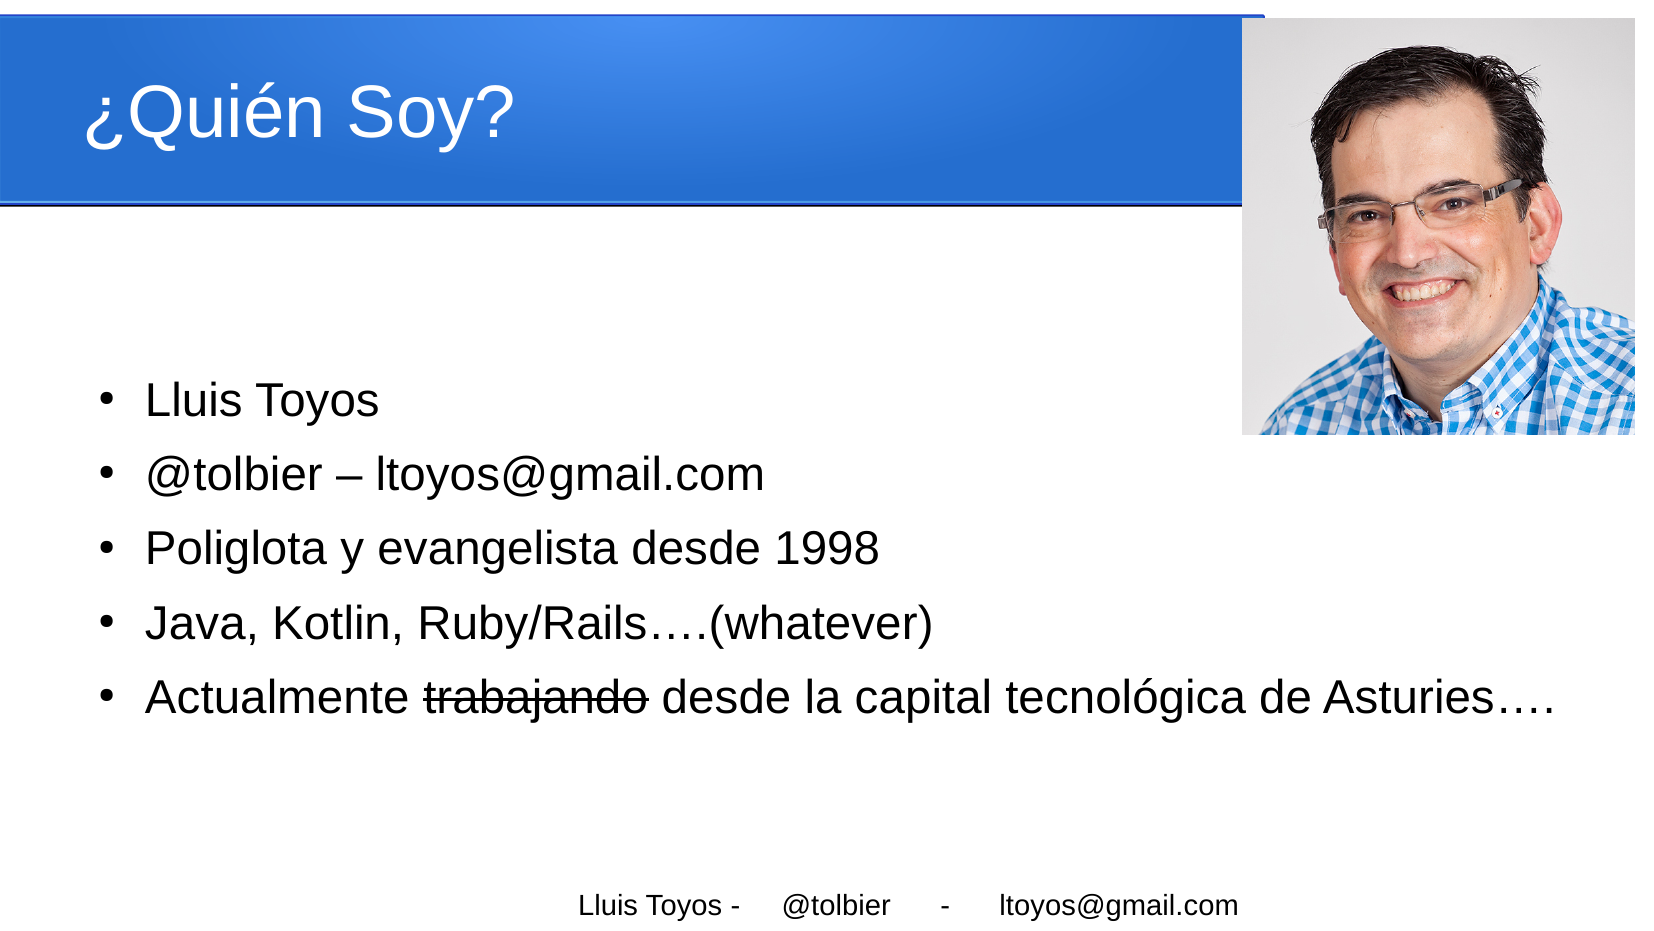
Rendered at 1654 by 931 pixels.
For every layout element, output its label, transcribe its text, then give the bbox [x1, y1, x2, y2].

title ¿Quién Soy? [82, 35, 1235, 189]
list Lluis Toyos @tolbier – ltoyos@gmail.com Poliglota y evangelista desde 1998 Java, Kotlin, Ruby/Rails….(whatever) Actualmente trabajando desde la capital tecnológica de Asturies…. [82, 224, 1571, 764]
picture [1242, 18, 1636, 436]
